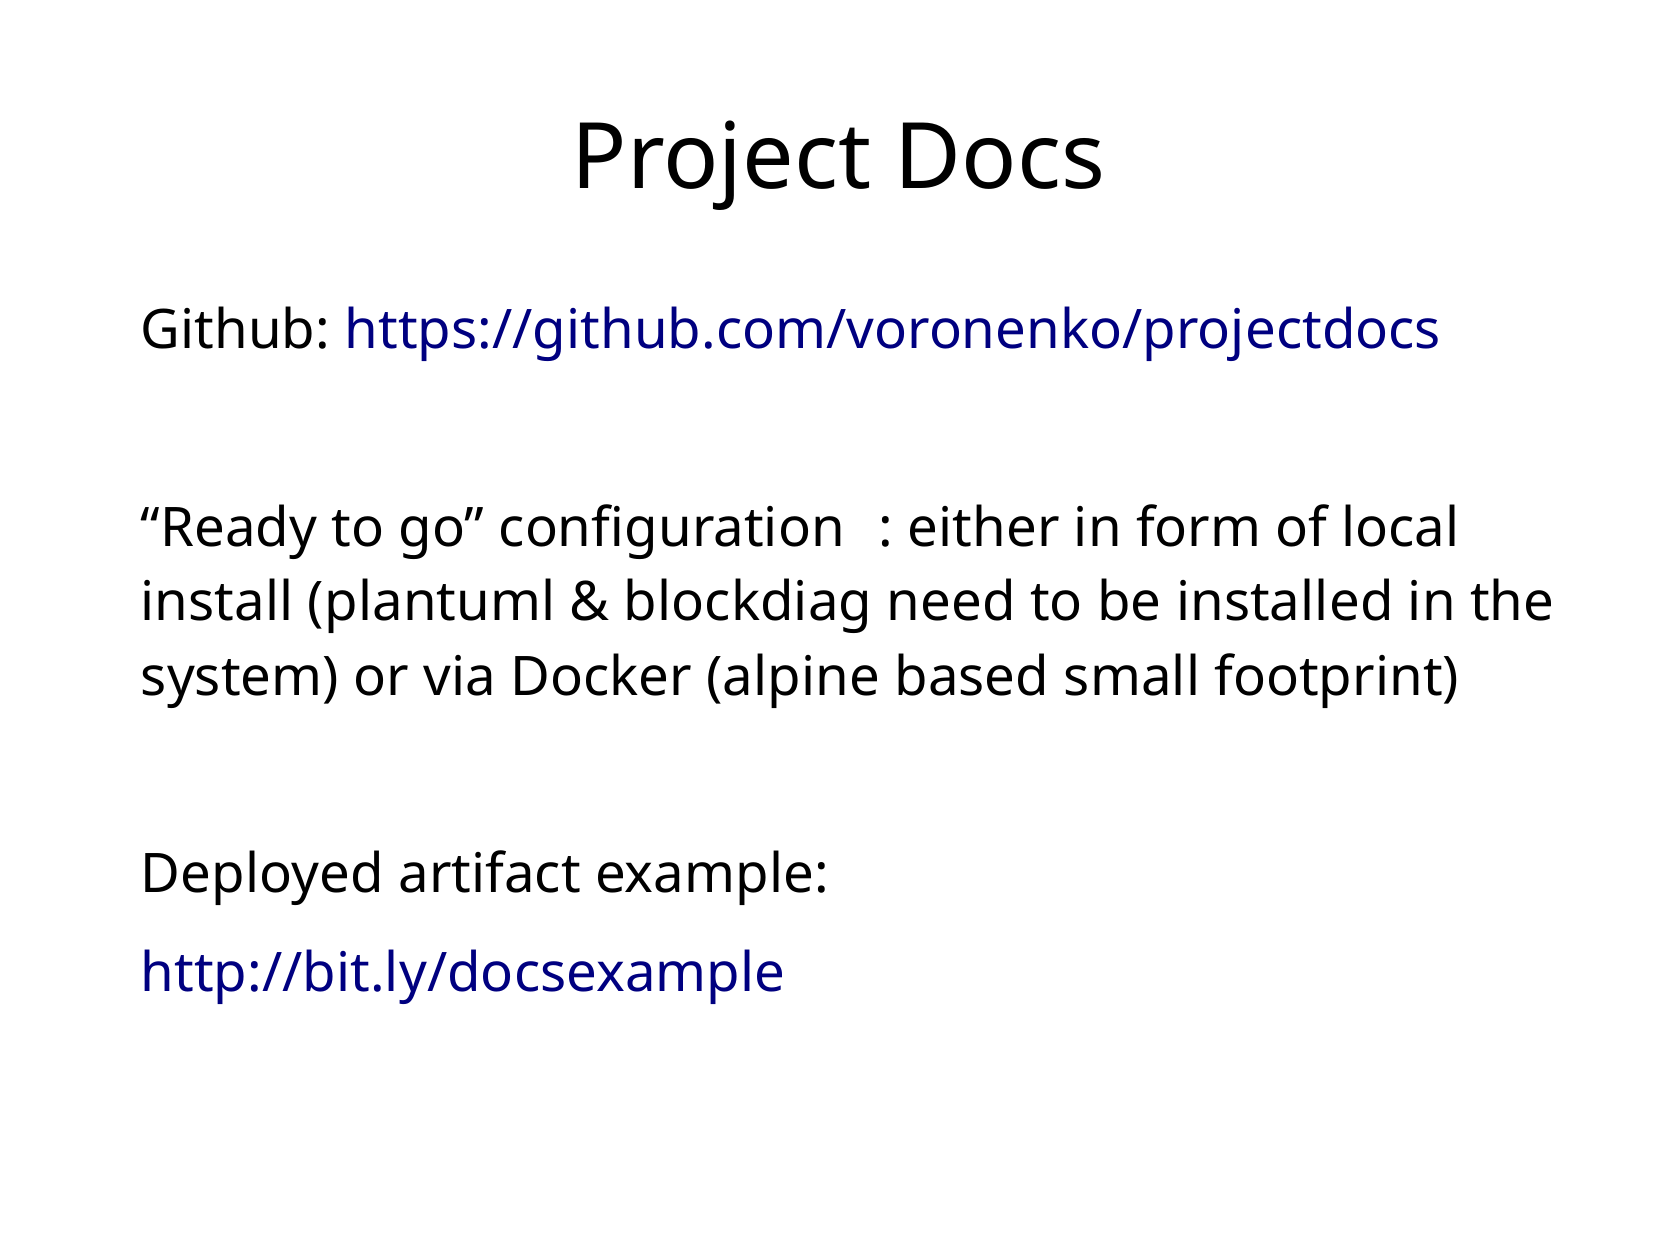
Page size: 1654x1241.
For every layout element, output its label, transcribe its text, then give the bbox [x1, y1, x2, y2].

list Github: https://github.com/voronenko/projectdocs “Ready to go” configuration : either in form of local install (plantuml & blockdiag need to be installed in the system) or via Docker (alpine based small footprint) Deployed artifact example: http://bit.ly/docsexample [82, 290, 1571, 1010]
title Project Docs [82, 49, 1571, 257]
